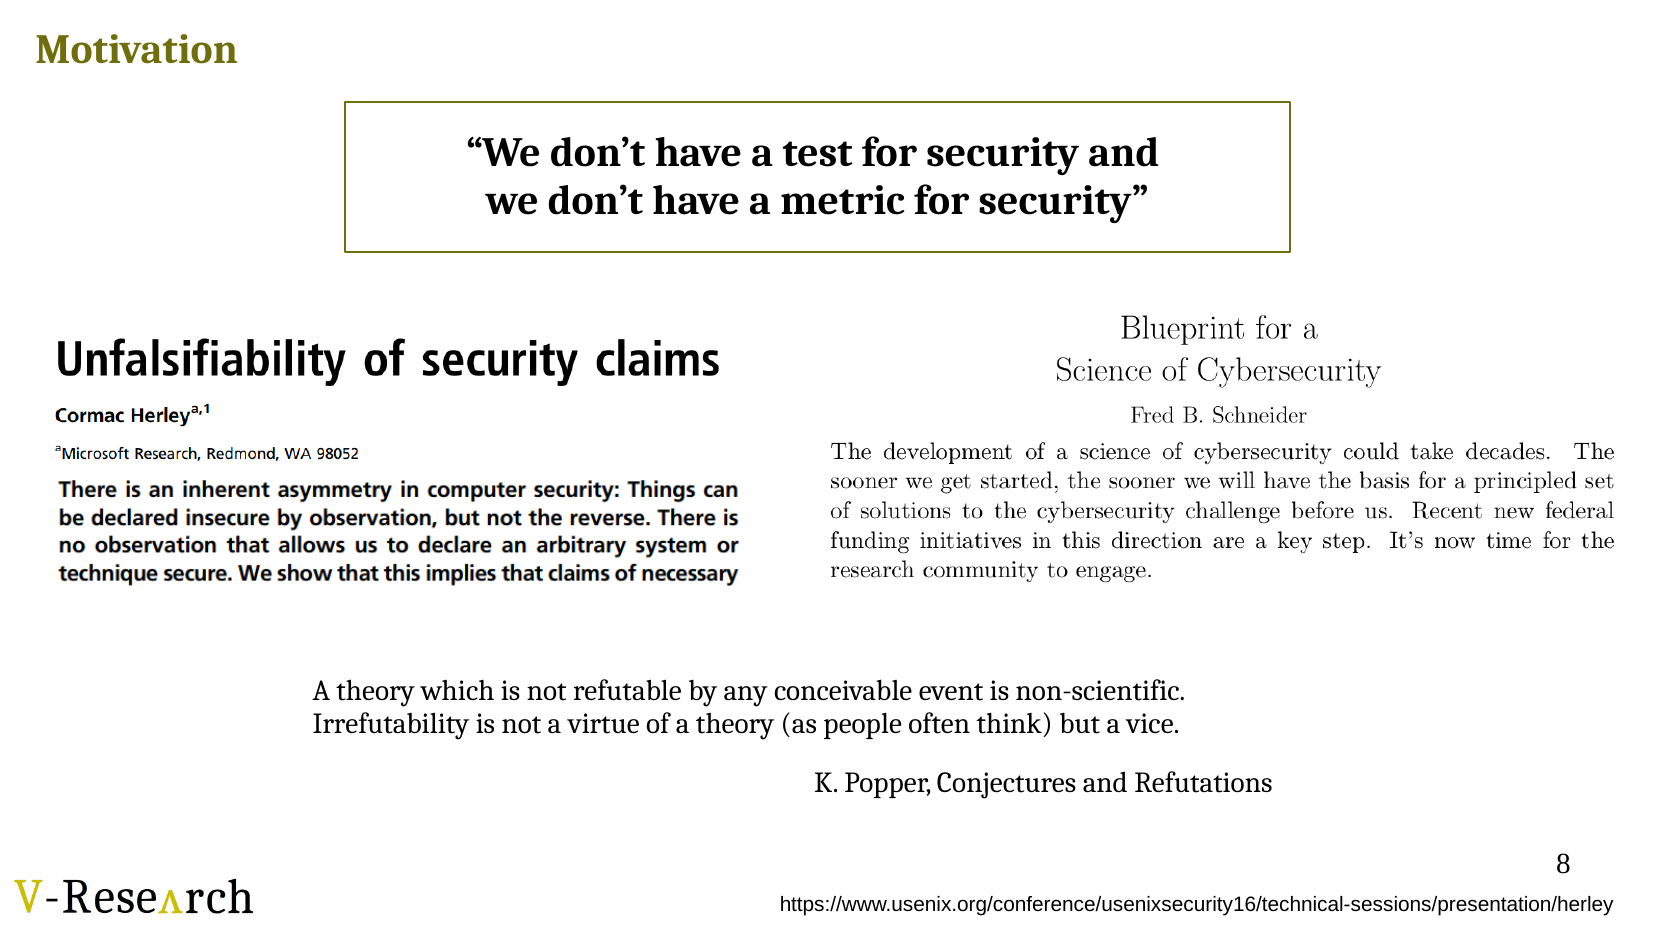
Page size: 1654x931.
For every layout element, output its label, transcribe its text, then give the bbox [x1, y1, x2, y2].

picture [1047, 307, 1382, 390]
text_box https://www.usenix.org/conference/usenixsecurity16/technical-sessions/presentation/herley [765, 885, 1651, 924]
picture [826, 438, 1618, 583]
picture [11, 876, 256, 916]
text_box Motivation [20, 18, 481, 83]
picture [51, 475, 749, 588]
picture [51, 336, 728, 465]
picture [1047, 395, 1382, 432]
text_box A theory which is not refutable by any conceivable event is non-scientific. Irrefutability is not a virtue of a theory (as people often think) but a vice.​ ​ K. Popper, Conjectures and Refutations​ [297, 666, 1288, 810]
text_box “We don’t have a test for security and we don’t have a metric for security” [345, 101, 1291, 252]
